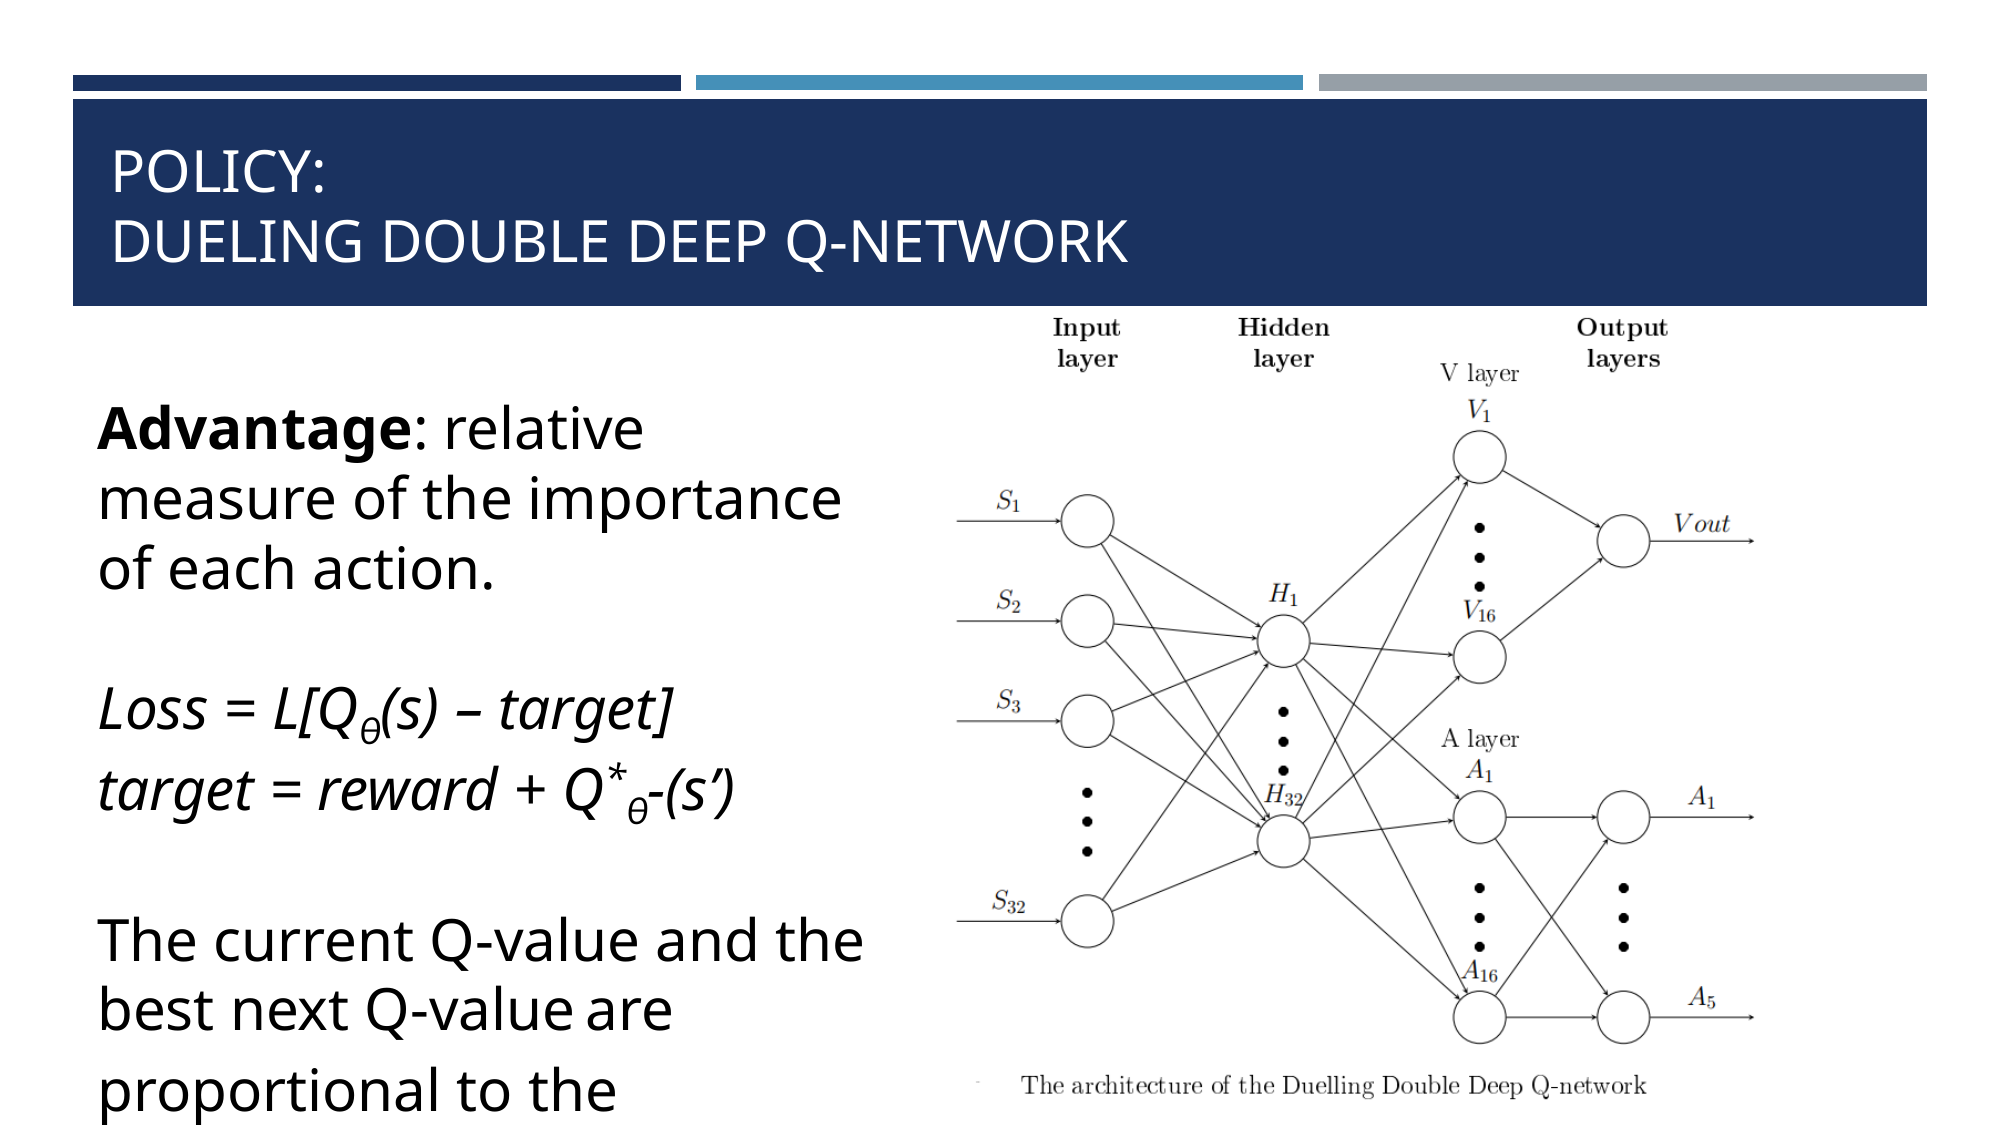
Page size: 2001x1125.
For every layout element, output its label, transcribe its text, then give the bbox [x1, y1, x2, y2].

title Policy: Dueling Double Deep Q-Network [95, 119, 1905, 282]
text_box Advantage: relative measure of the importance of each action. Loss = L[Qθ(s) – target] target = reward + Q*θ-(s’) The current Q-value and the best next Q-value are proportional to the Advantage value [82, 383, 911, 1125]
picture [894, 308, 1836, 1107]
